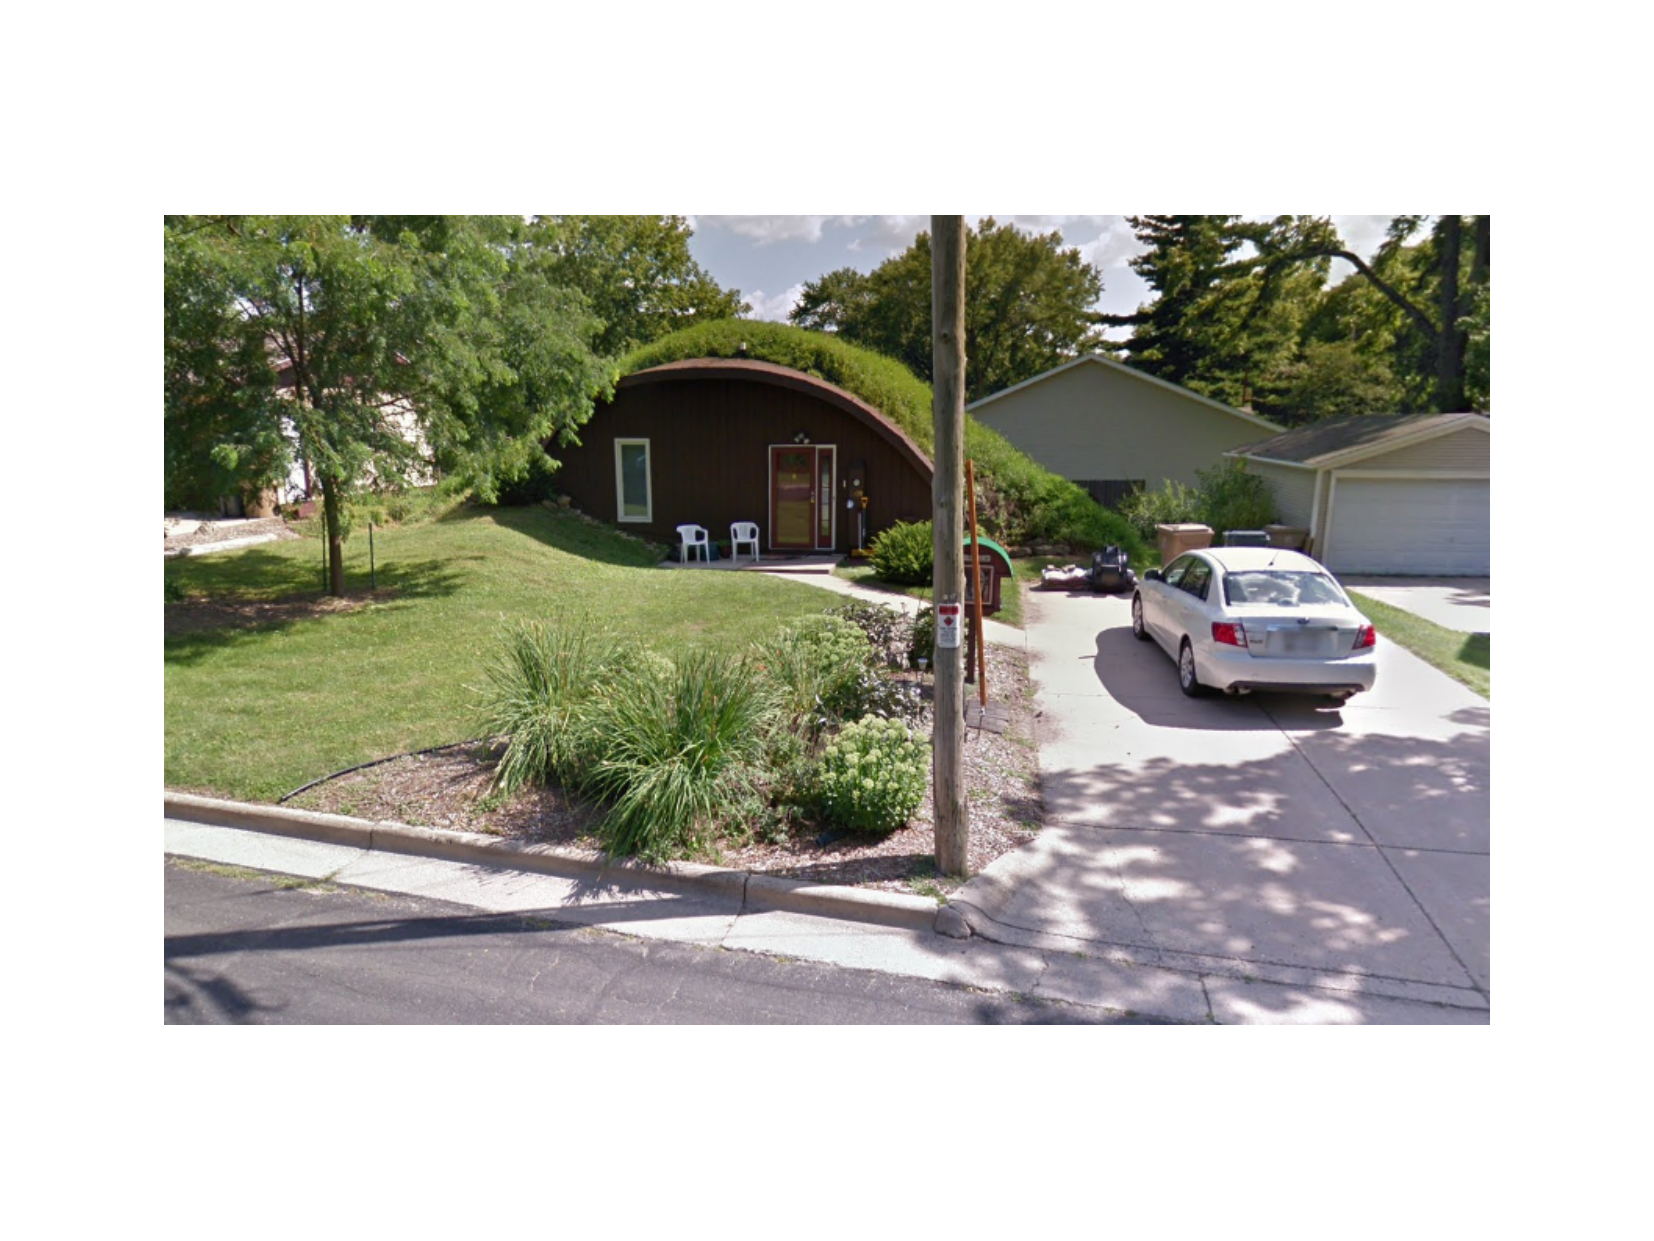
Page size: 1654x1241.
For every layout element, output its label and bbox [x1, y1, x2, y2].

picture [164, 215, 1490, 1025]
